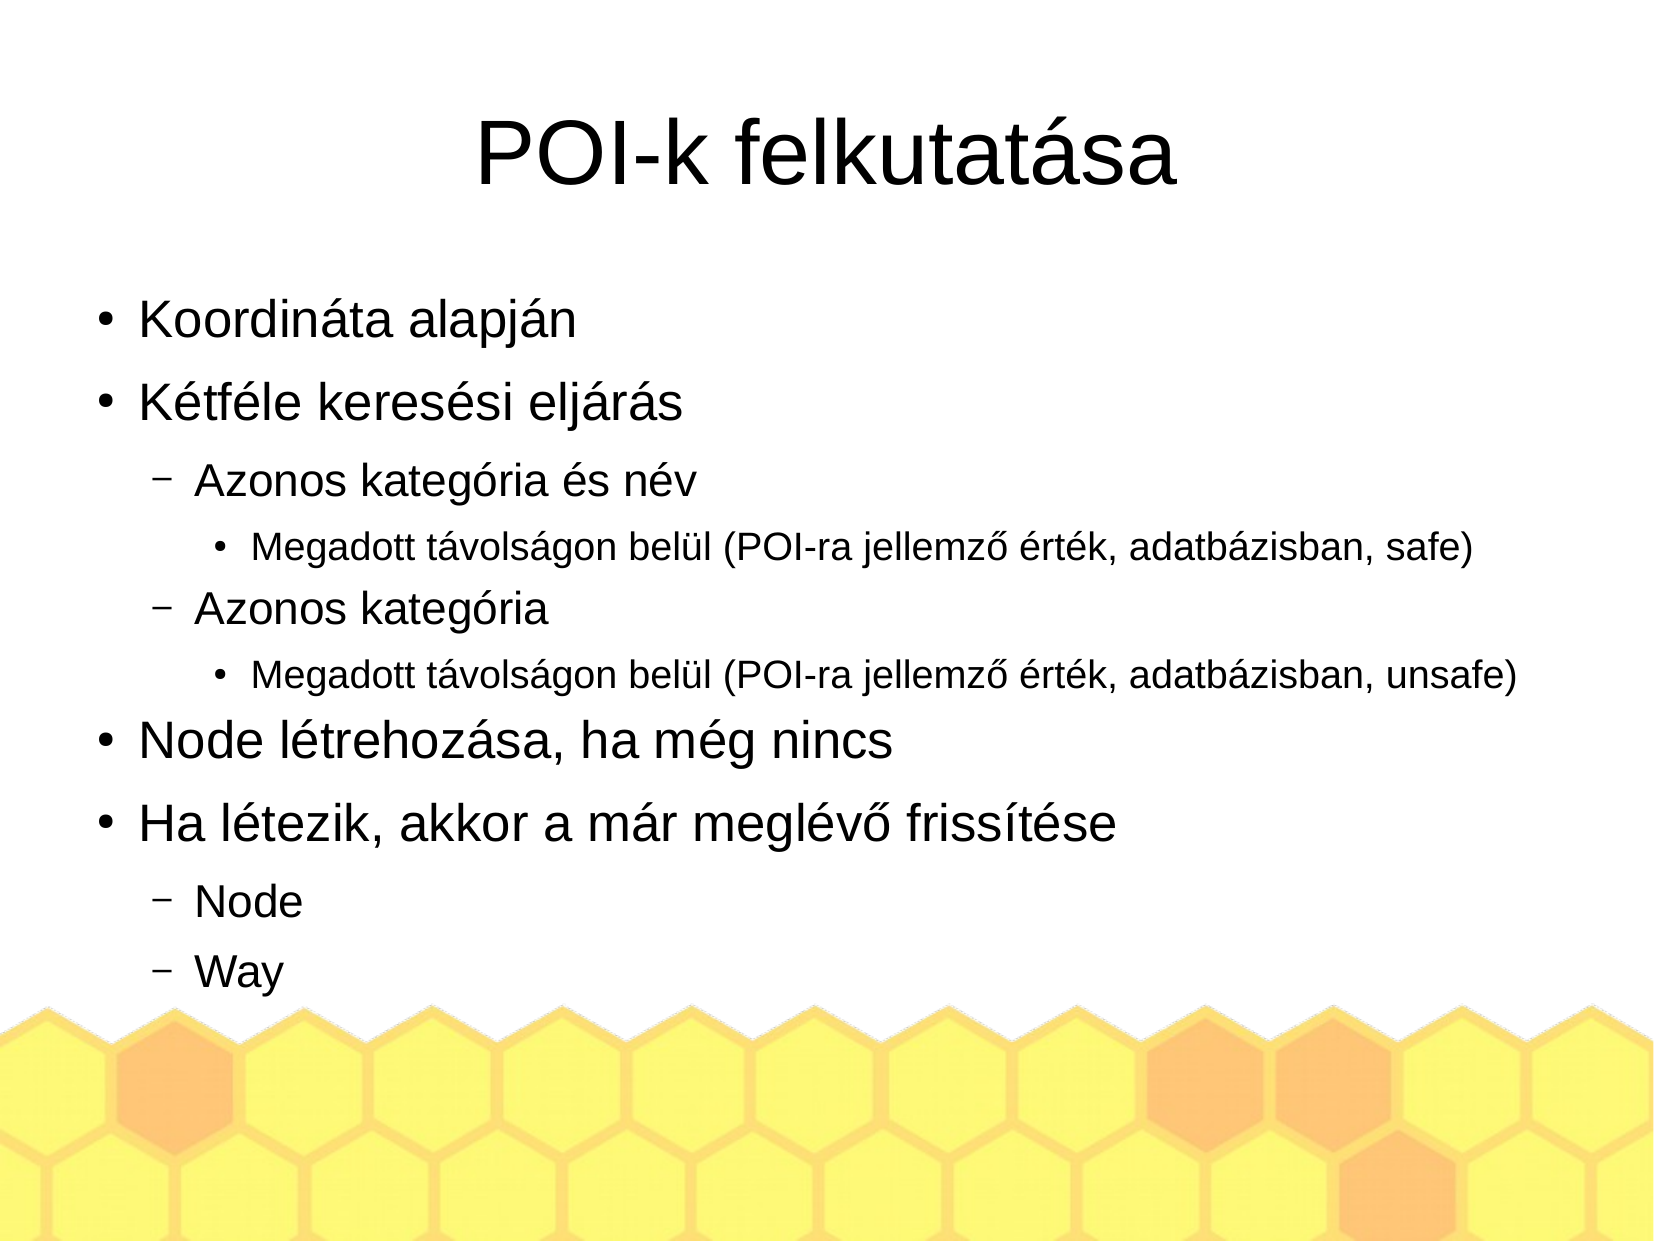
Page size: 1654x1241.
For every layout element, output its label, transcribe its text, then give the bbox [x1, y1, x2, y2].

list Koordináta alapján Kétféle keresési eljárás Azonos kategória és név Megadott távolságon belül (POI-ra jellemző érték, adatbázisban, safe) Azonos kategória Megadott távolságon belül (POI-ra jellemző érték, adatbázisban, unsafe) Node létrehozása, ha még nincs Ha létezik, akkor a már meglévő frissítése Node Way [82, 290, 1571, 1010]
title POI-k felkutatása [82, 49, 1571, 257]
picture [0, 1001, 1654, 1241]
